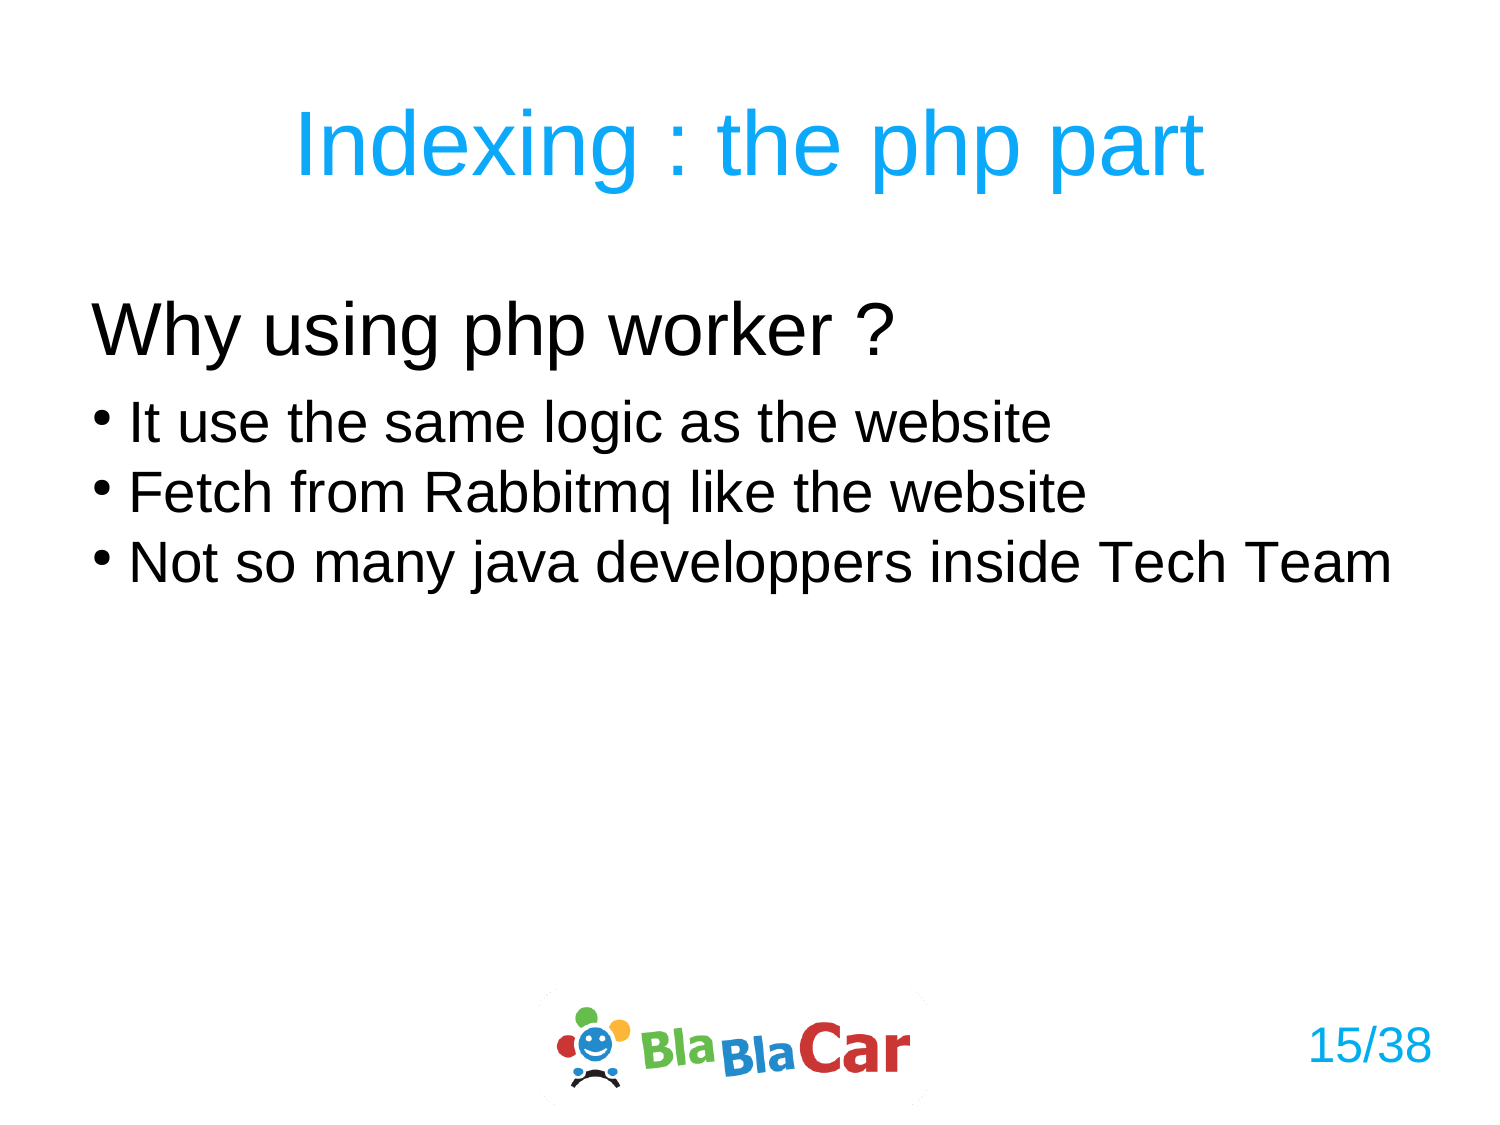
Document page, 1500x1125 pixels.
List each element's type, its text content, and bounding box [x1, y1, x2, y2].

title Indexing : the php part [75, 45, 1426, 233]
text_box Why using php worker ? [76, 273, 1424, 376]
text_box It use the same logic as the website Fetch from Rabbitmq like the website Not so many java developpers inside Tech Team [76, 376, 1424, 602]
